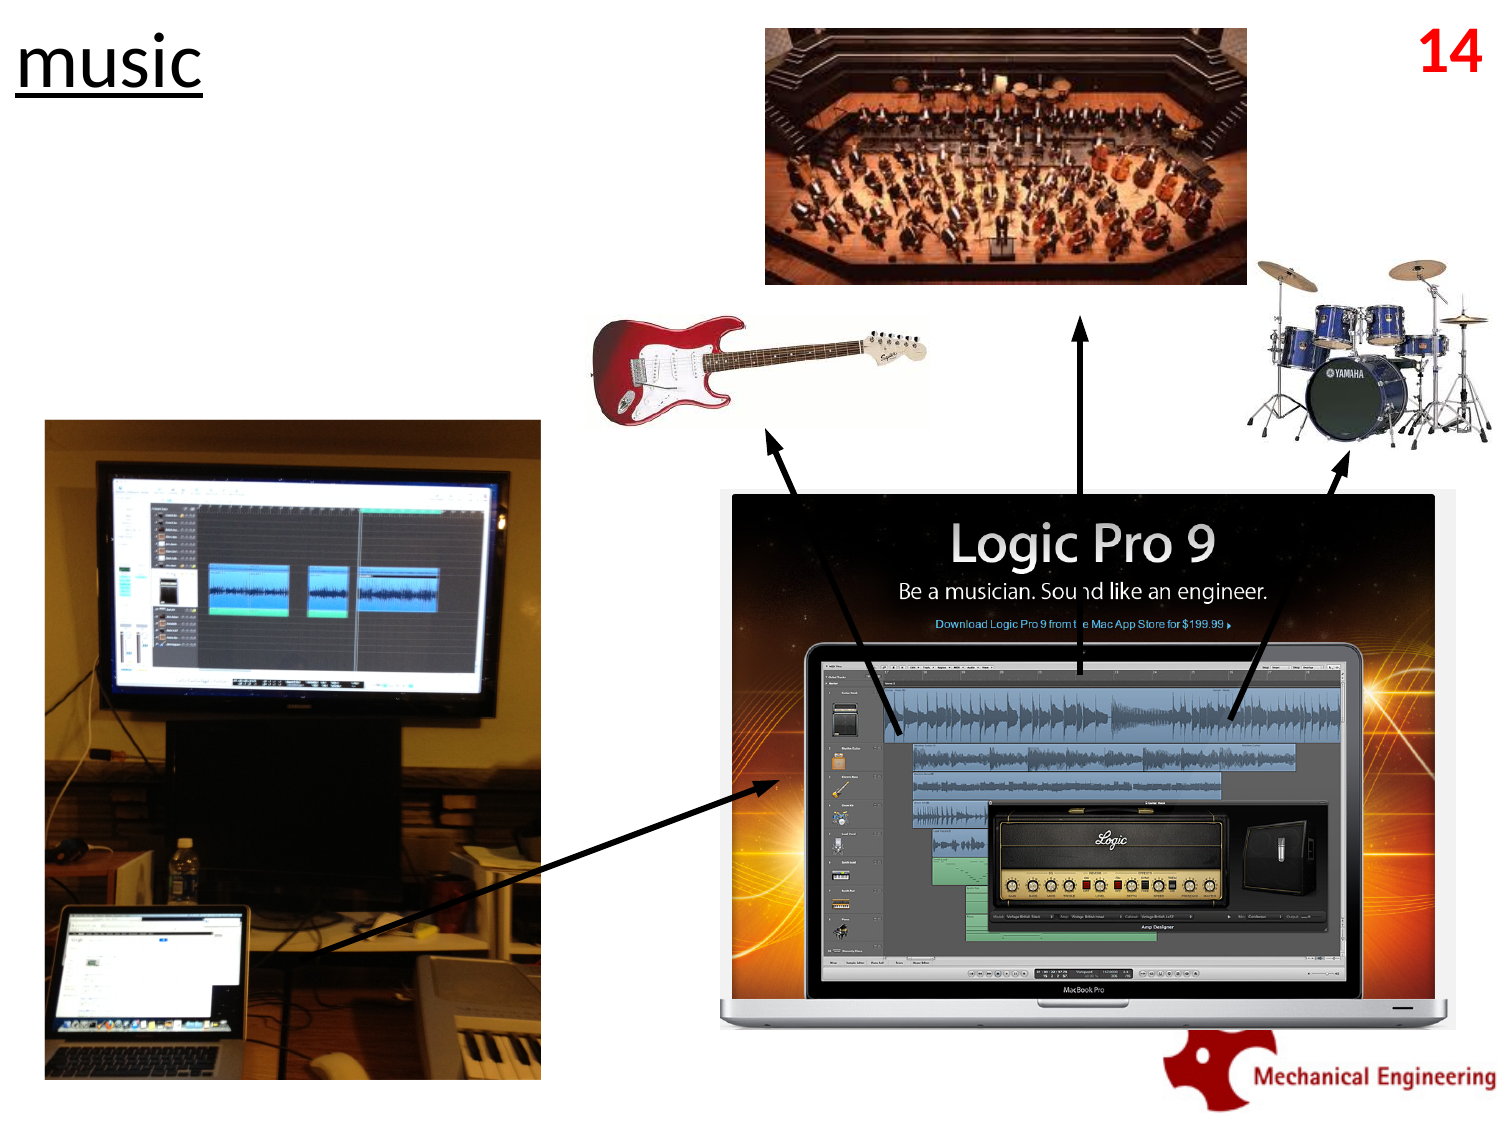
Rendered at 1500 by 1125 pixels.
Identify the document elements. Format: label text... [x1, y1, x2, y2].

picture [44, 419, 541, 1081]
title music [0, 0, 1365, 150]
picture [720, 489, 1497, 1113]
text_box 14 [1400, 0, 1499, 93]
picture [585, 314, 931, 429]
picture [765, 28, 1492, 451]
